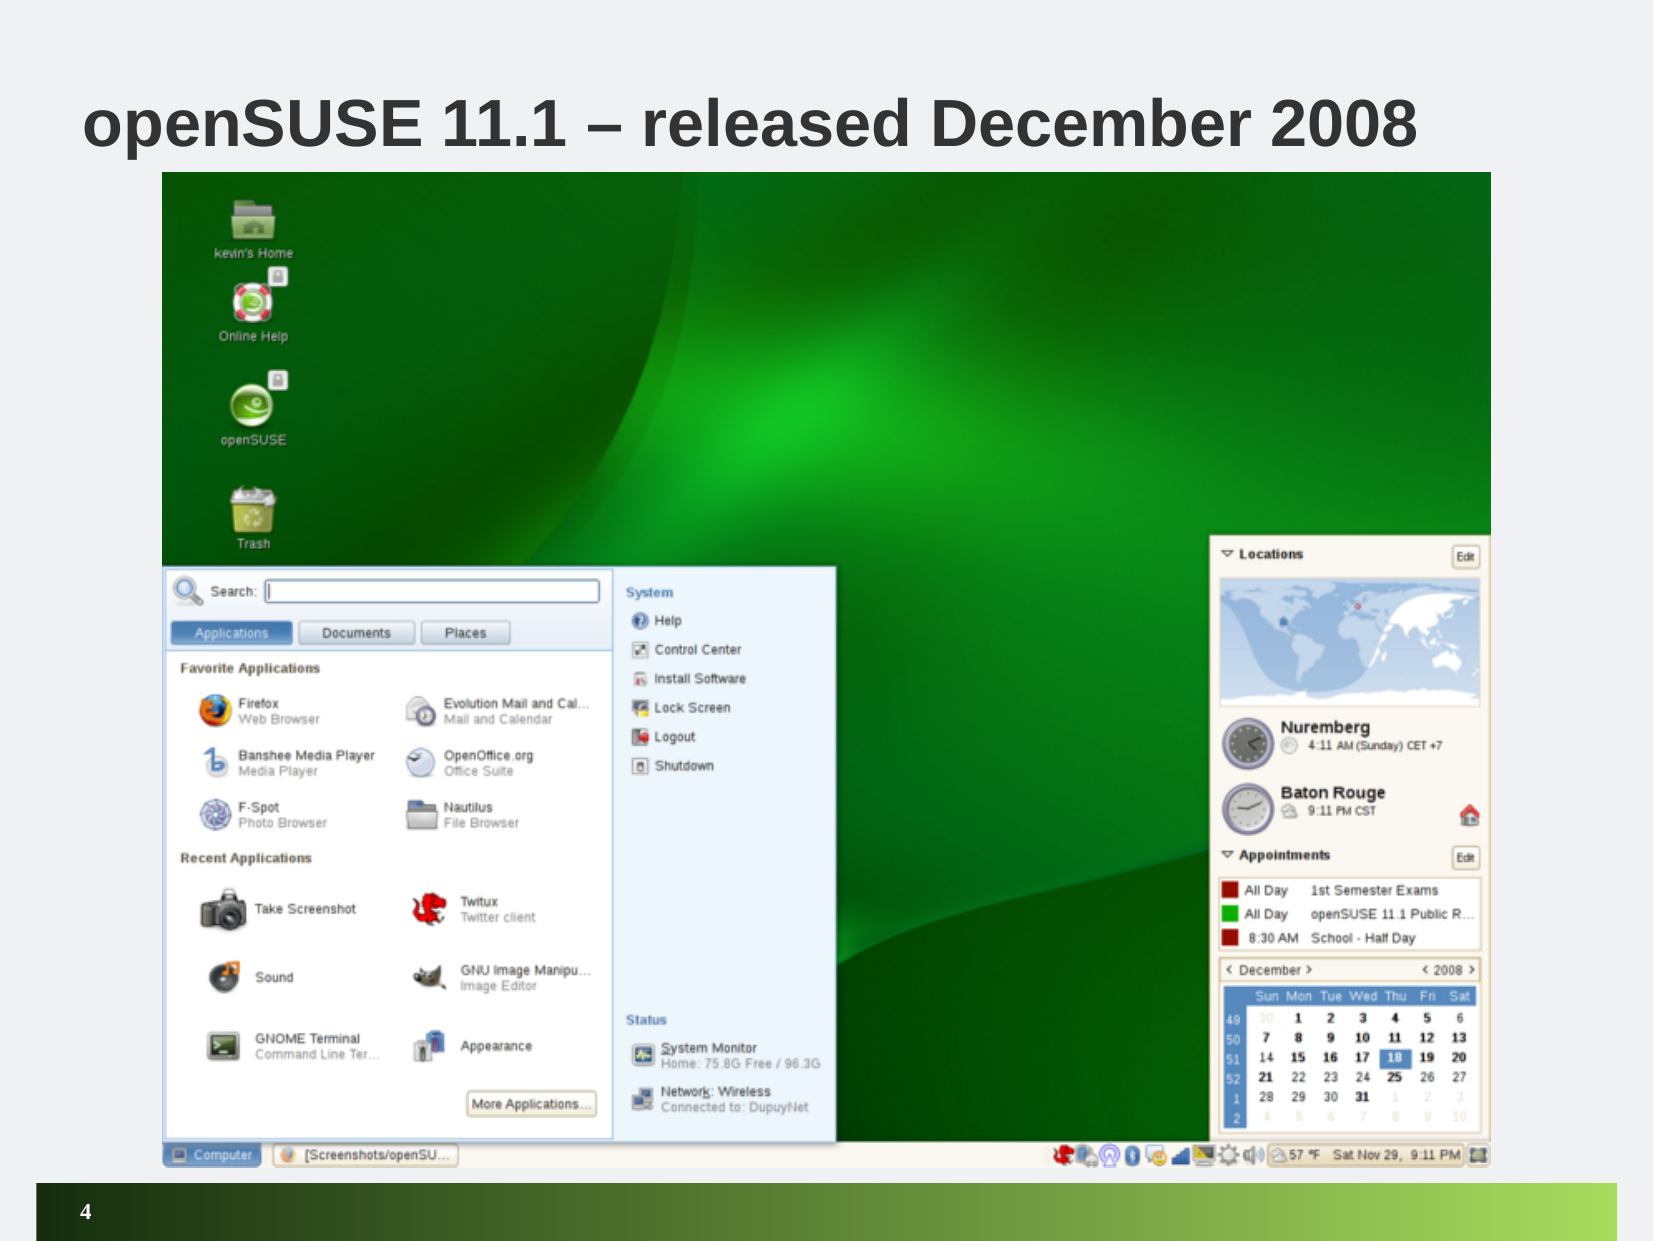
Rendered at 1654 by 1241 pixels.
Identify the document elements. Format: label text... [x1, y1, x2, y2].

title openSUSE 11.1 – released December 2008 [82, 49, 1571, 198]
picture [0, 0, 1654, 1241]
